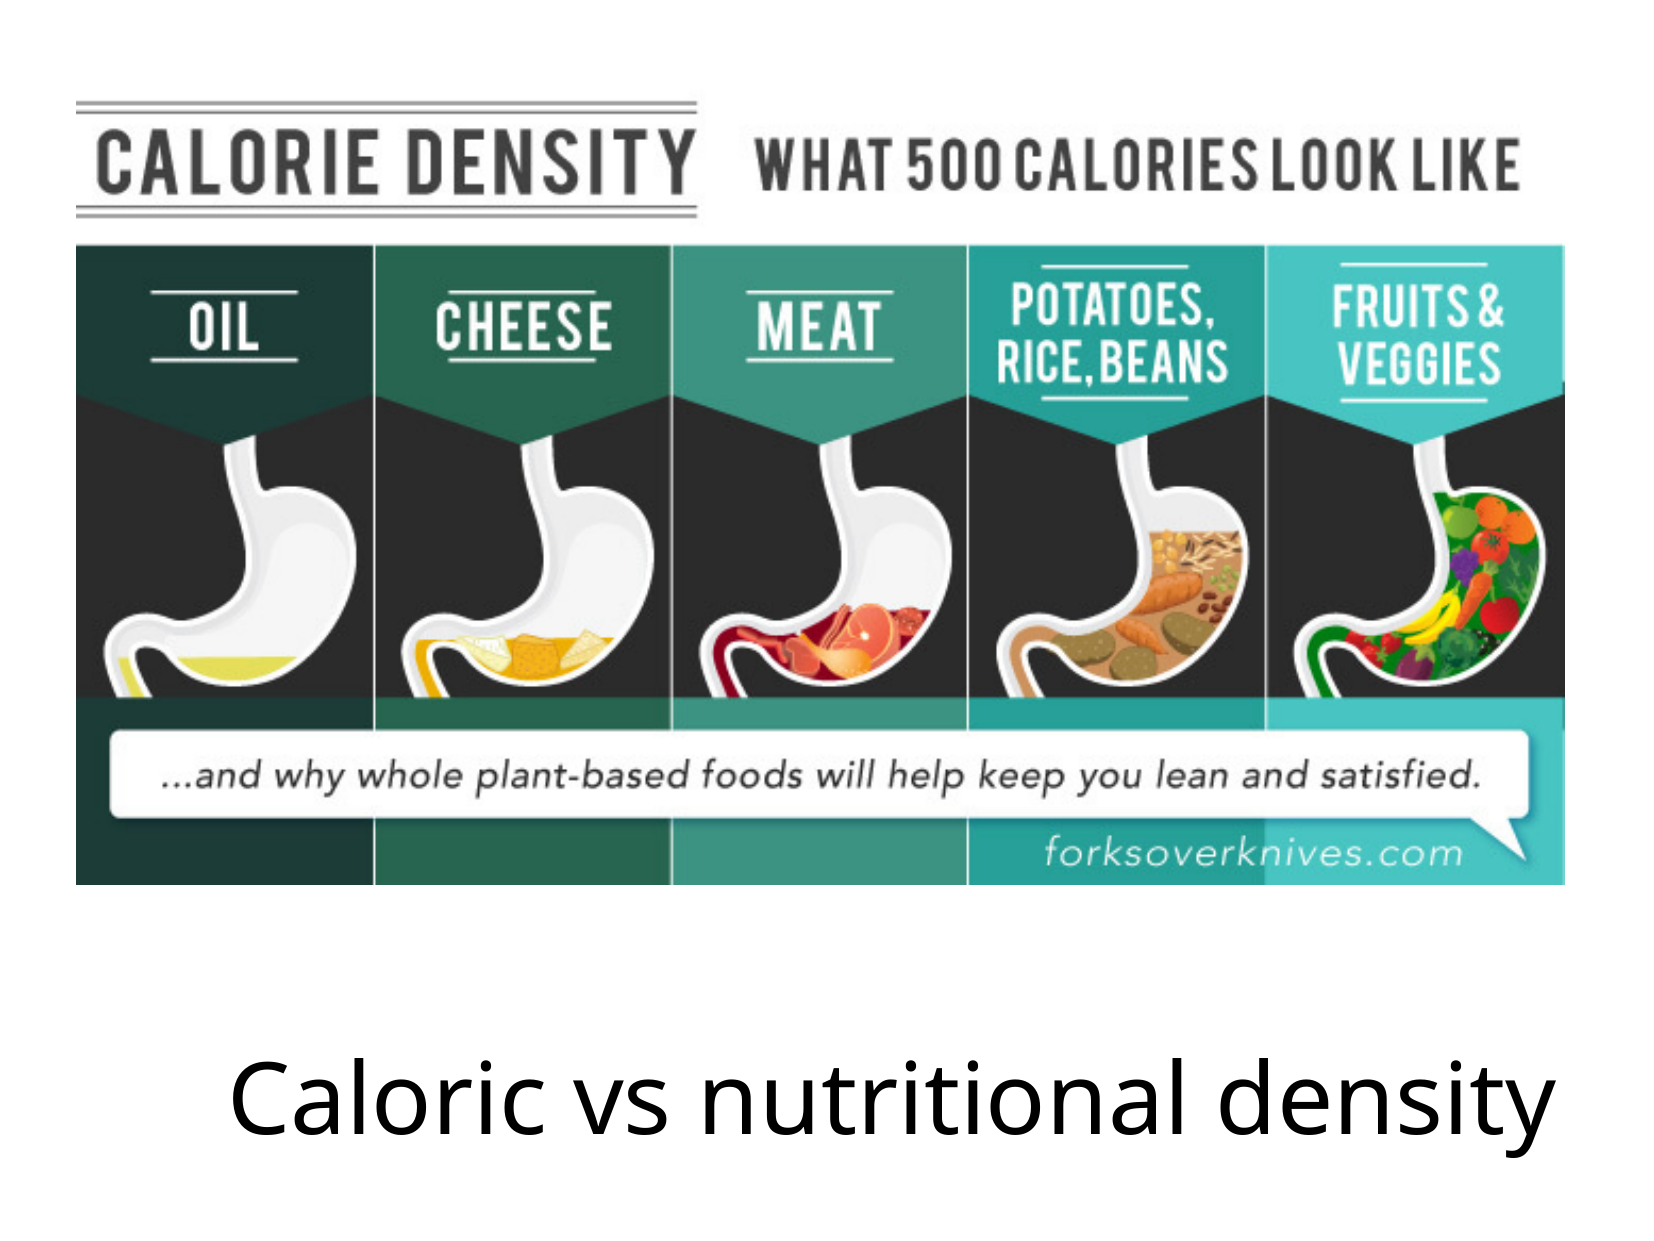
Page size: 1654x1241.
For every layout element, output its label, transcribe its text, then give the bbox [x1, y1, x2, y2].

text_box Caloric vs nutritional density [212, 1020, 1423, 1135]
picture [76, 74, 1565, 886]
